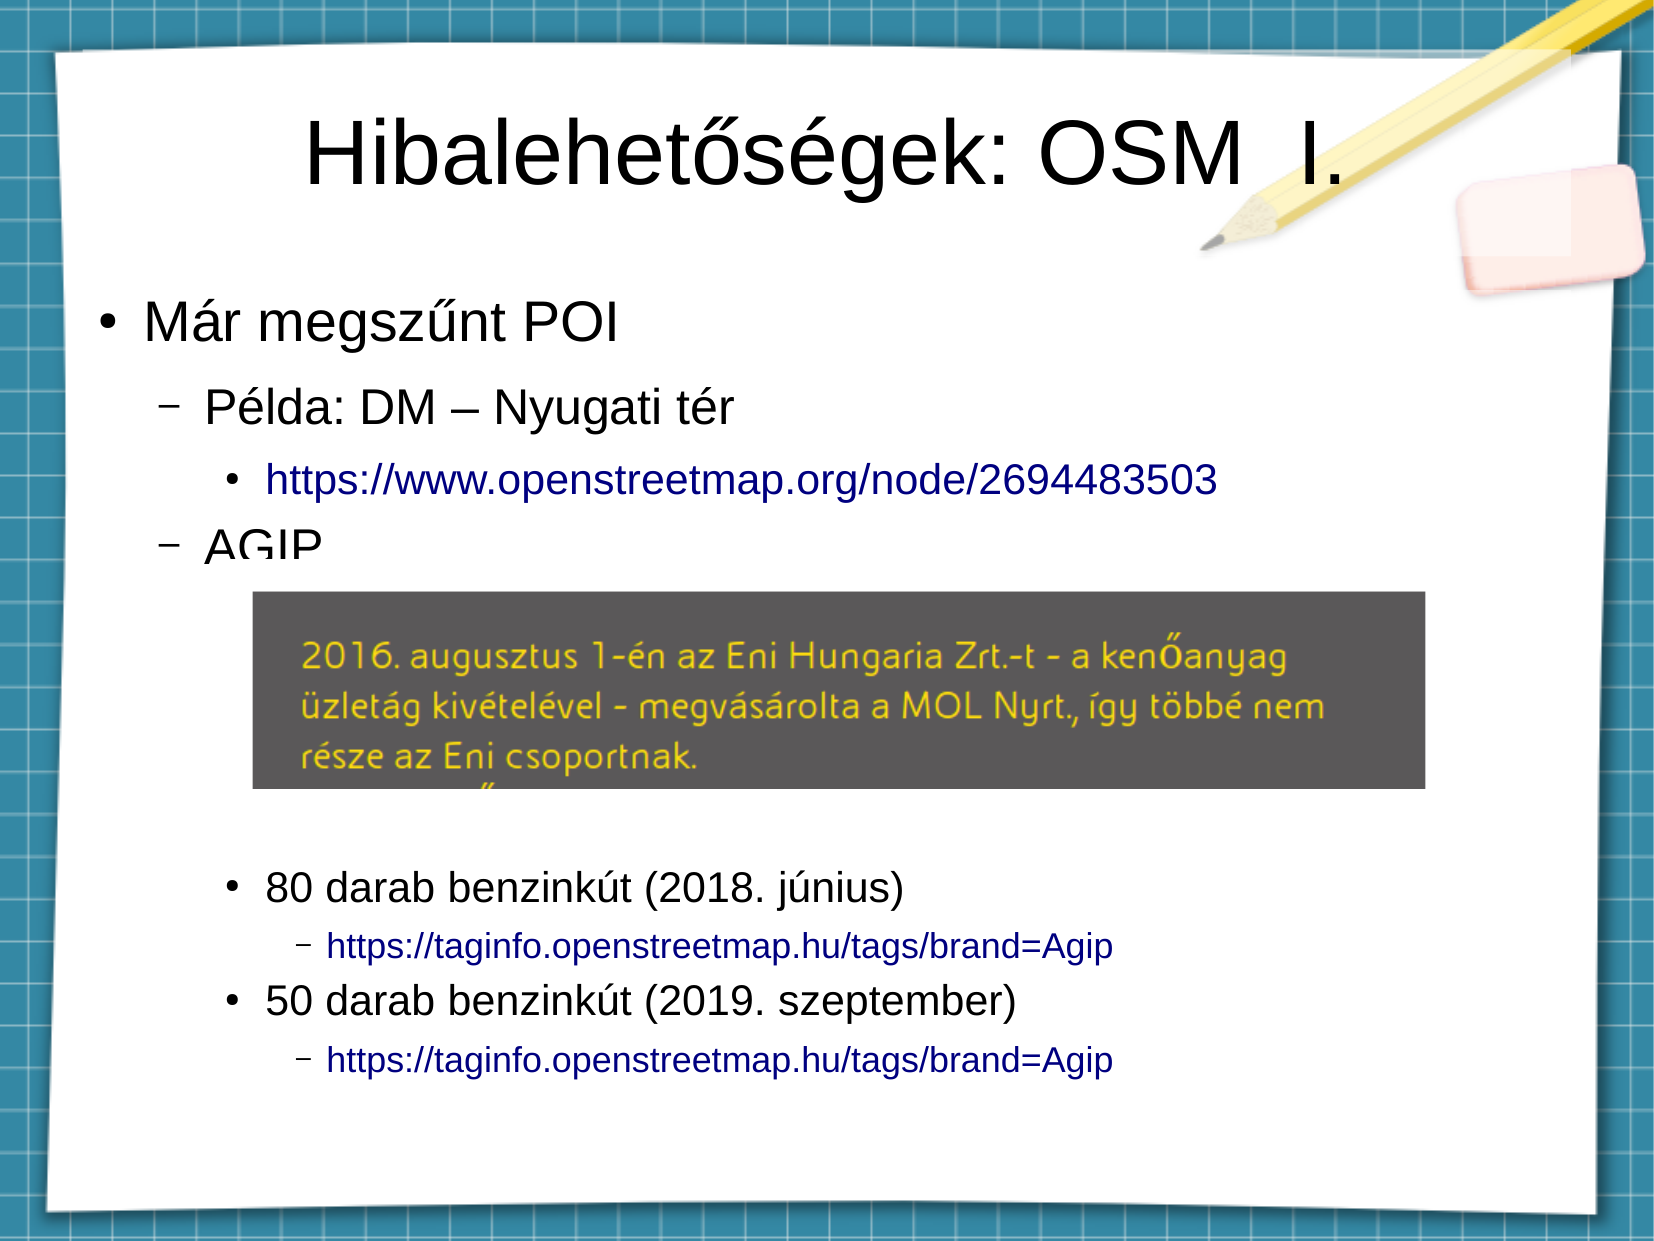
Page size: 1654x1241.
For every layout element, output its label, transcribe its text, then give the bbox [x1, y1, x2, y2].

list Már megszűnt POI Példa: DM – Nyugati tér https://www.openstreetmap.org/node/2694483503 AGIP 80 darab benzinkút (2018. június) https://taginfo.openstreetmap.hu/tags/brand=Agip 50 darab benzinkút (2019. szeptember) https://taginfo.openstreetmap.hu/tags/brand=Agip [82, 290, 1571, 1087]
title Hibalehetőségek: OSM I. [82, 49, 1571, 257]
picture [0, 0, 1654, 1241]
